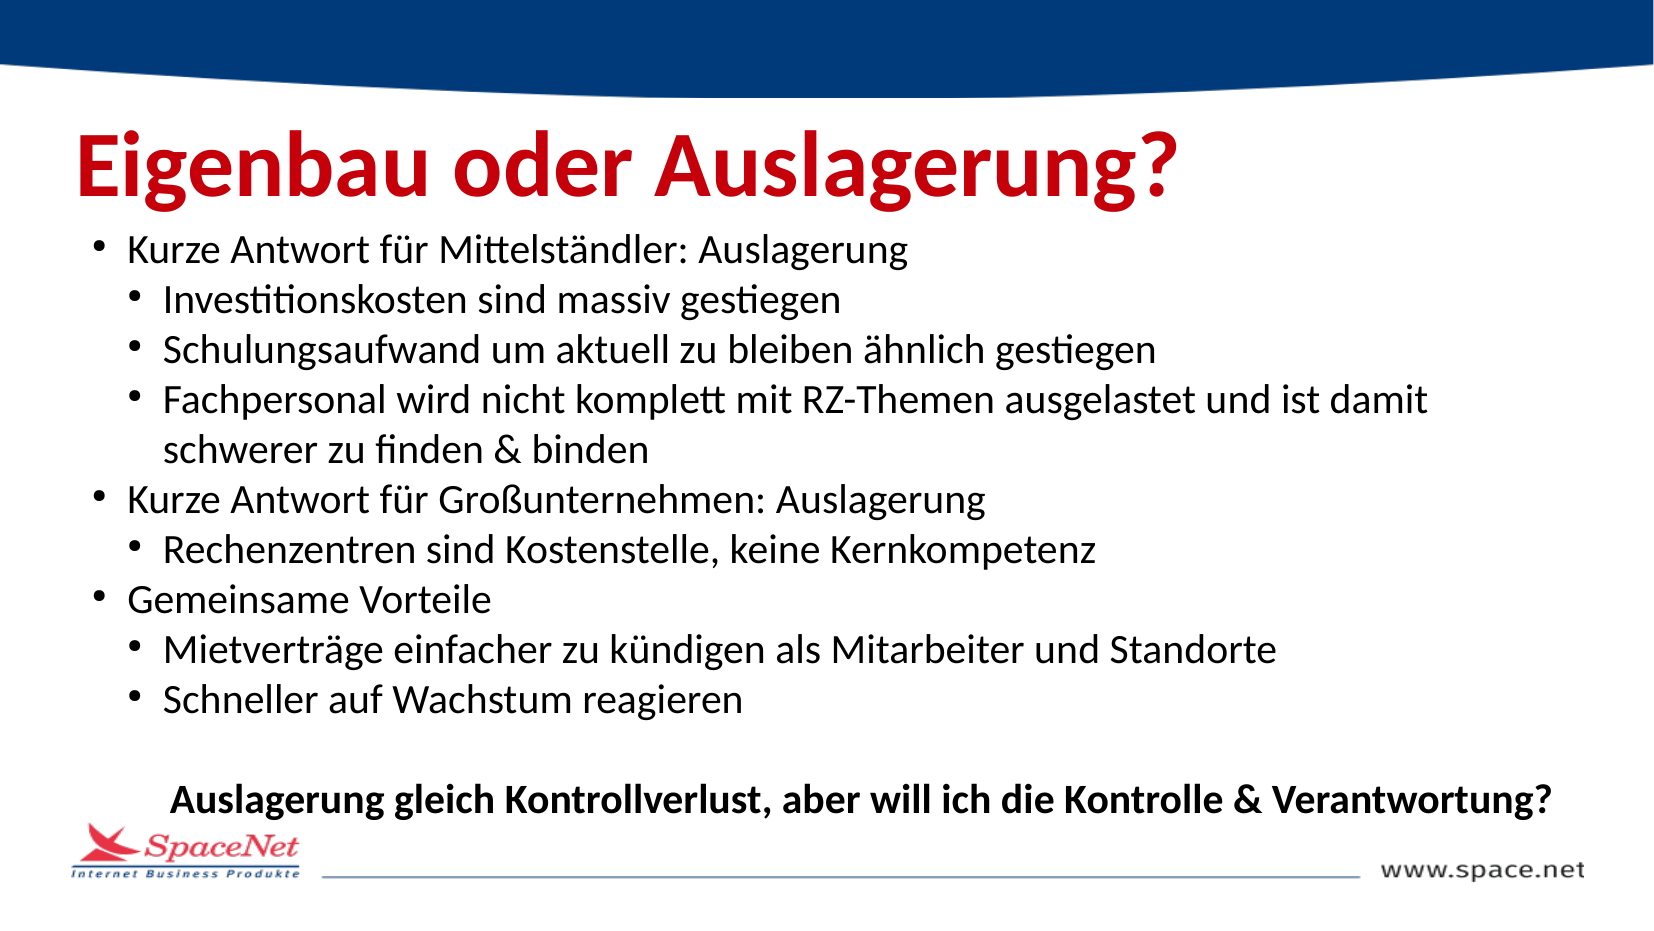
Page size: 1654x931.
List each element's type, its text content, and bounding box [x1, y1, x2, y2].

text_box Eigenbau oder Auslagerung? [60, 95, 1583, 223]
text_box Kurze Antwort für Mittelständler: Auslagerung Investitionskosten sind massiv gestiegen Schulungsaufwand um aktuell zu bleiben ähnlich gestiegen Fachpersonal wird nicht komplett mit RZ-Themen ausgelastet und ist damit schwerer zu finden & binden Kurze Antwort für Großunternehmen: Auslagerung Rechenzentren sind Kostenstelle, keine Kernkompetenz Gemeinsame Vorteile Mietverträge einfacher zu kündigen als Mitarbeiter und Standorte Schneller auf Wachstum reagieren Auslagerung gleich Kontrollverlust, aber will ich die Kontrolle & Verantwortung? [77, 223, 1576, 830]
